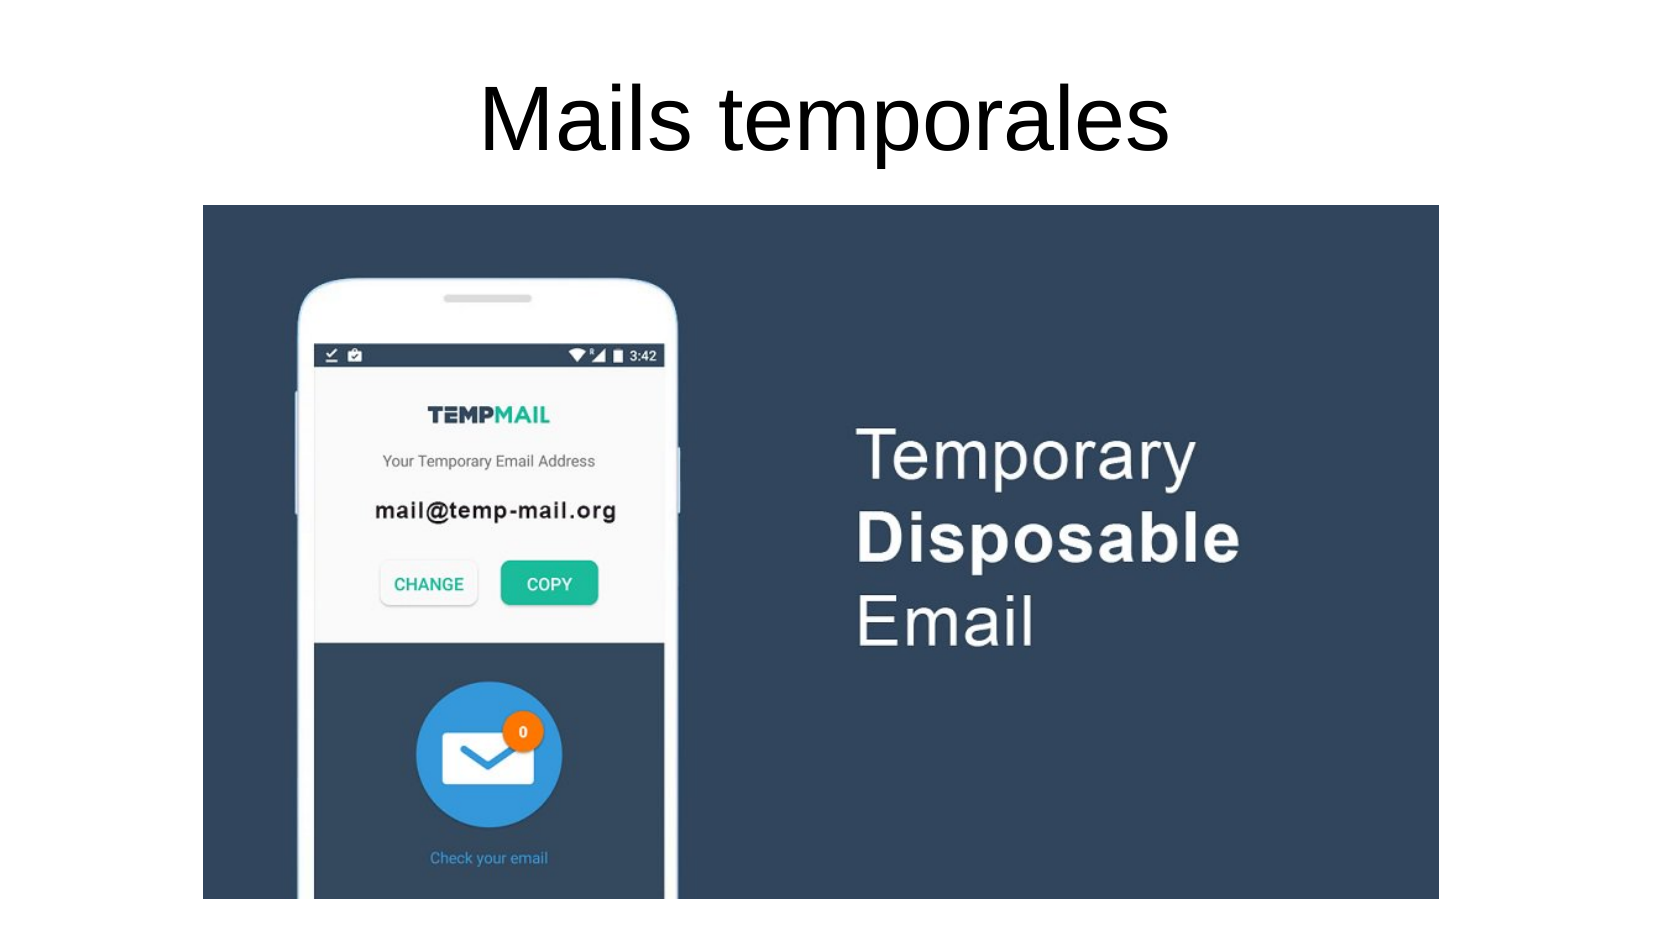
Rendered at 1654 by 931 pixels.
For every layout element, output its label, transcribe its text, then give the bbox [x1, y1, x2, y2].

text_box Mails temporales [82, 37, 1569, 191]
picture [203, 205, 1439, 899]
